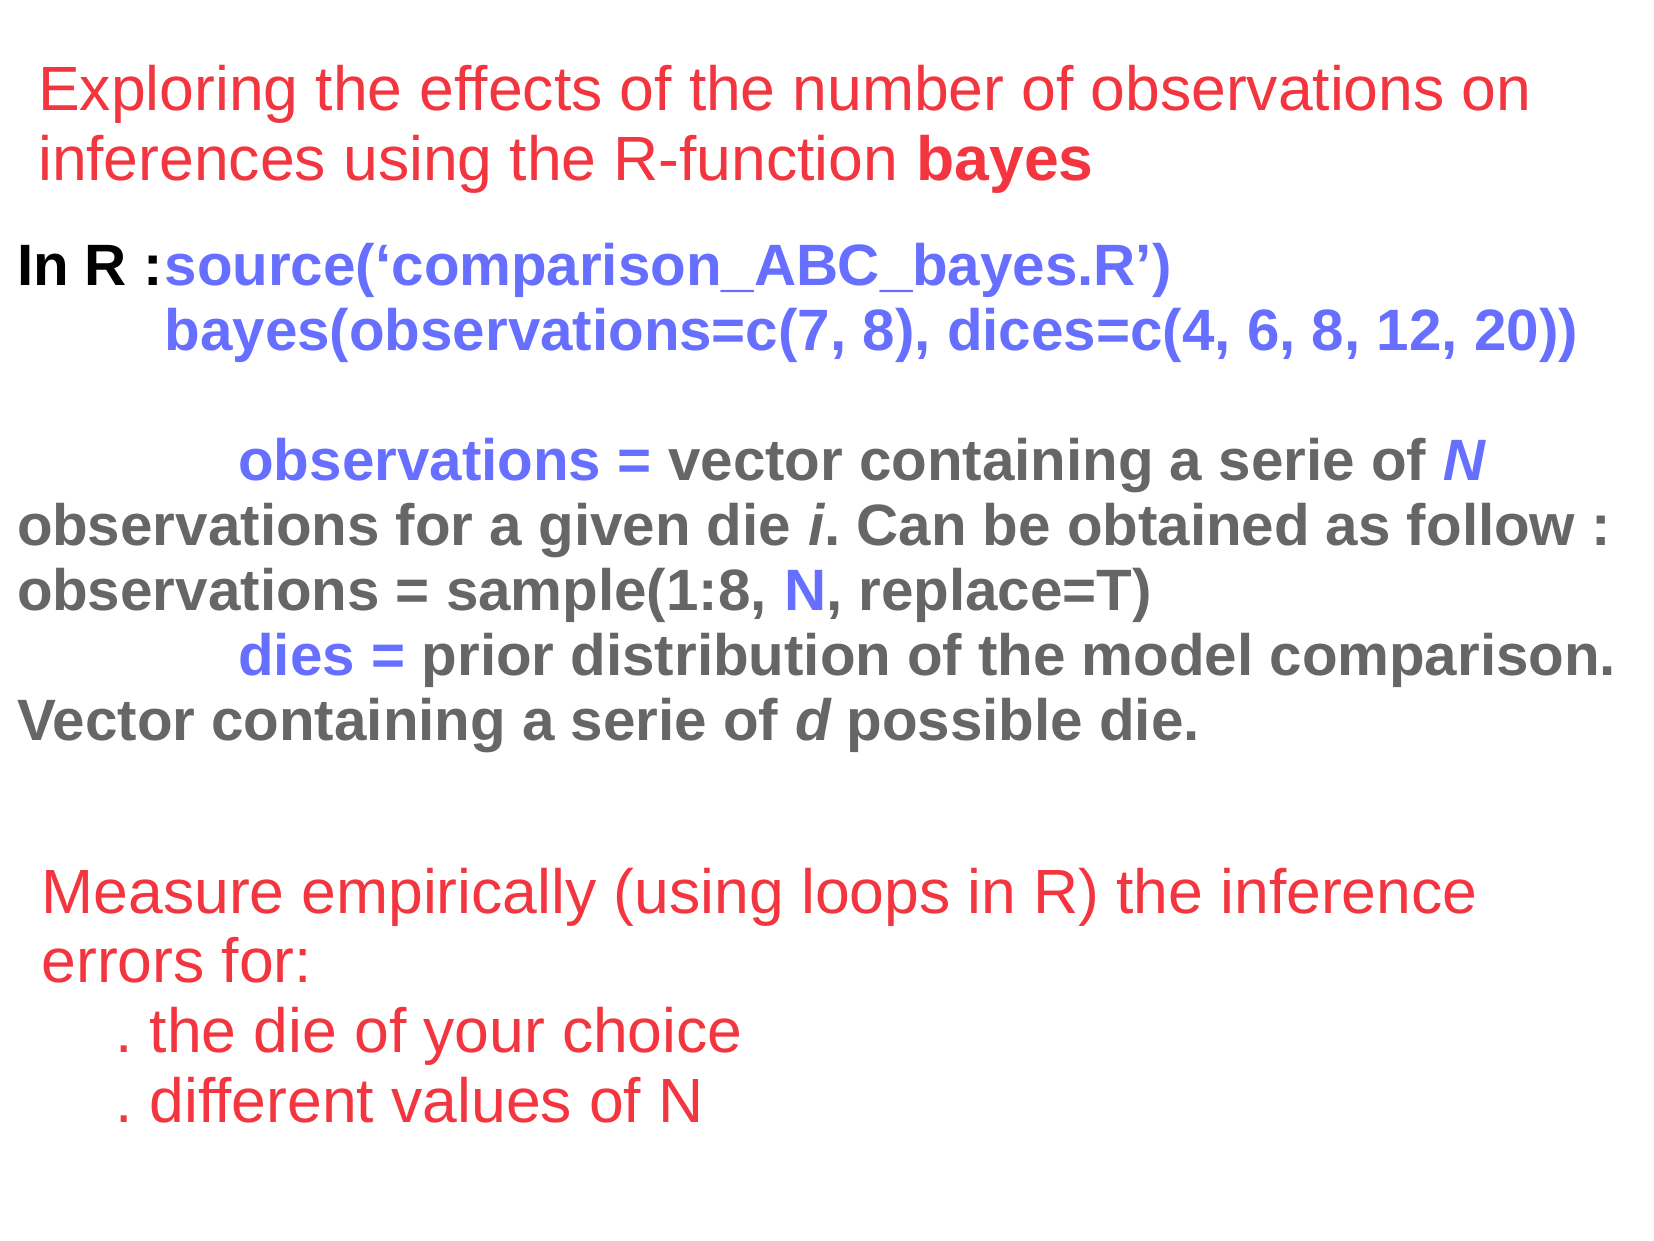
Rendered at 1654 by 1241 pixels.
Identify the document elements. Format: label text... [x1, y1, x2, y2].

text_box Measure empirically (using loops in R) the inference errors for: . the die of your choice . different values of N [26, 849, 1650, 1144]
text_box In R : source(‘comparison_ABC_bayes.R’) bayes(observations=c(7, 8), dices=c(4, 6, 8, 12, 20)) observations = vector containing a serie of N observations for a given die i. Can be obtained as follow : observations = sample(1:8, N, replace=T) dies = prior distribution of the model comparison. Vector containing a serie of d possible die. [2, 225, 1650, 891]
text_box Exploring the effects of the number of observations on inferences using the R-function bayes [23, 46, 1647, 201]
